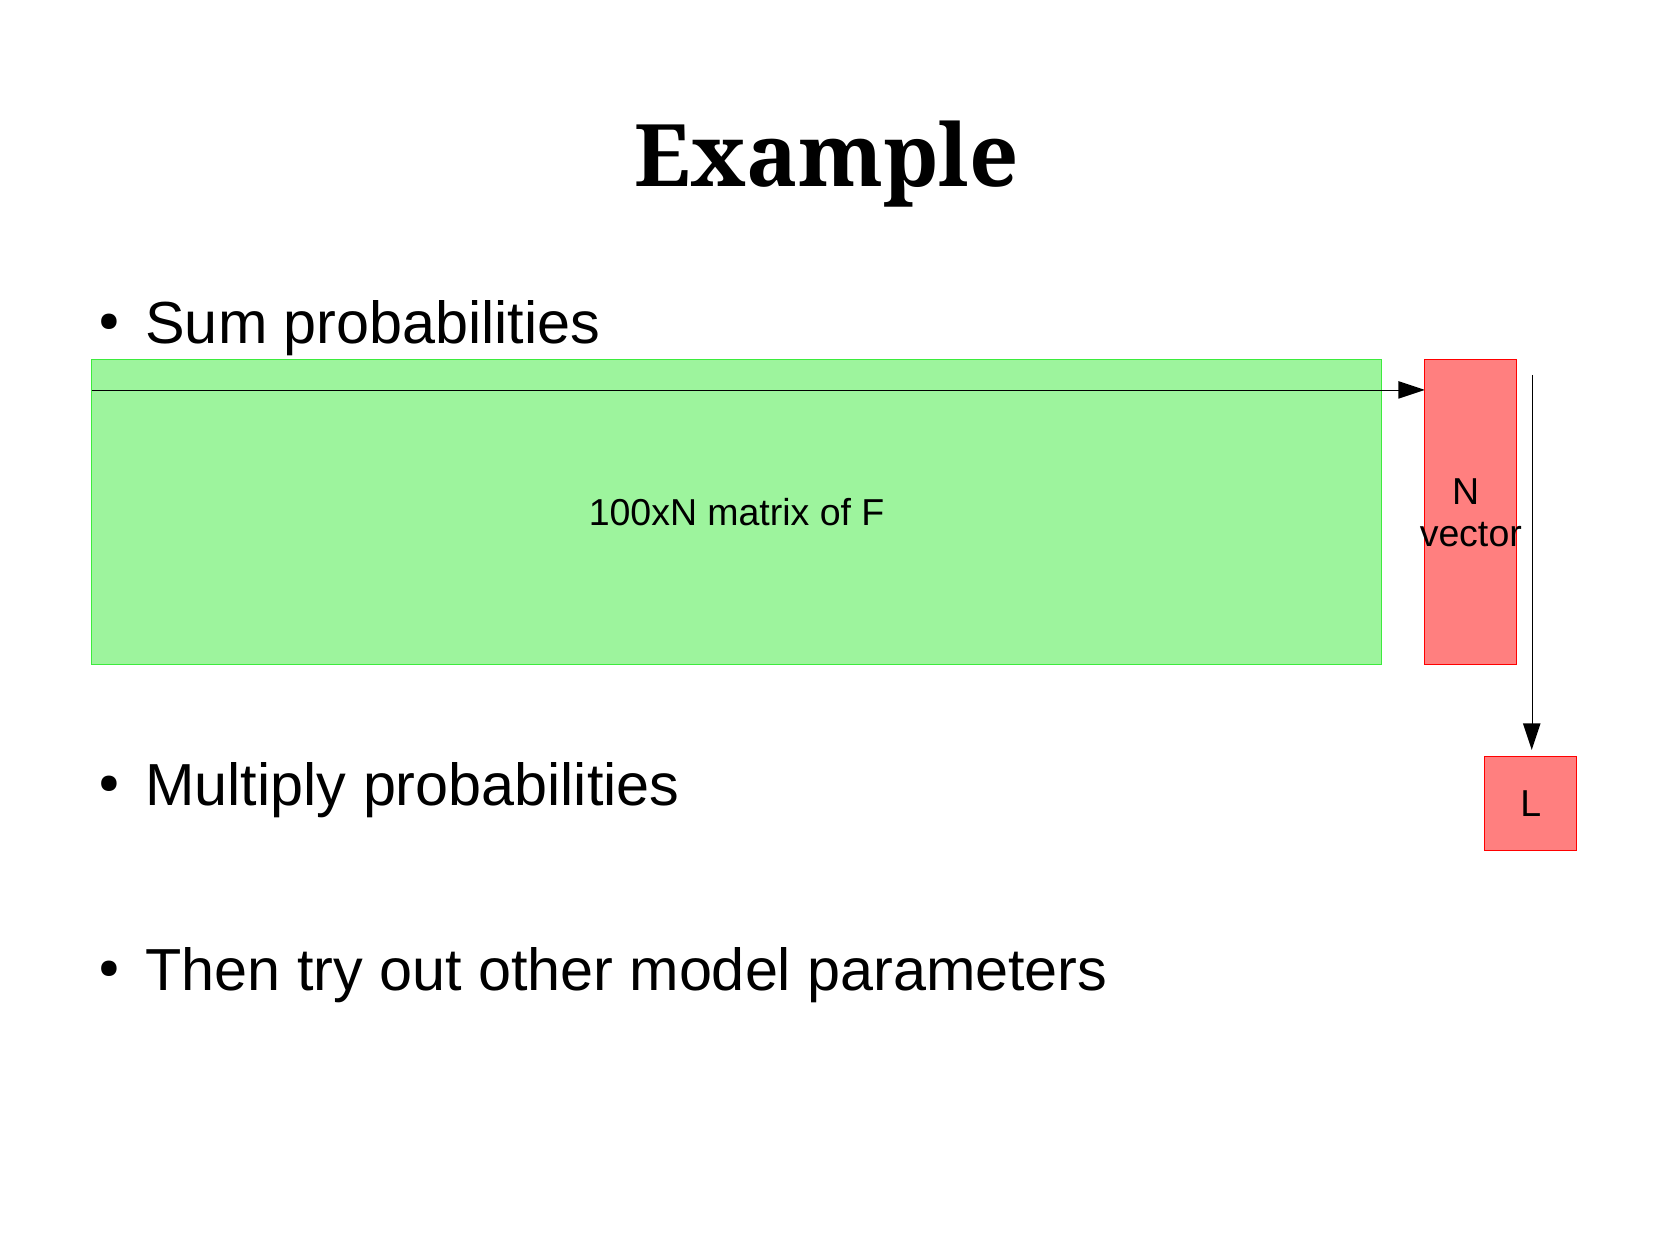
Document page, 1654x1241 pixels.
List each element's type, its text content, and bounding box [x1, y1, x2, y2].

text_box L [1484, 756, 1577, 851]
list Sum probabilities Multiply probabilities Then try out other model parameters [82, 290, 1571, 1010]
title Example [82, 49, 1571, 257]
text_box N vector [1424, 359, 1517, 665]
text_box 100xN matrix of F [91, 391, 1382, 665]
text_box 100xN matrix of F [91, 359, 1382, 390]
